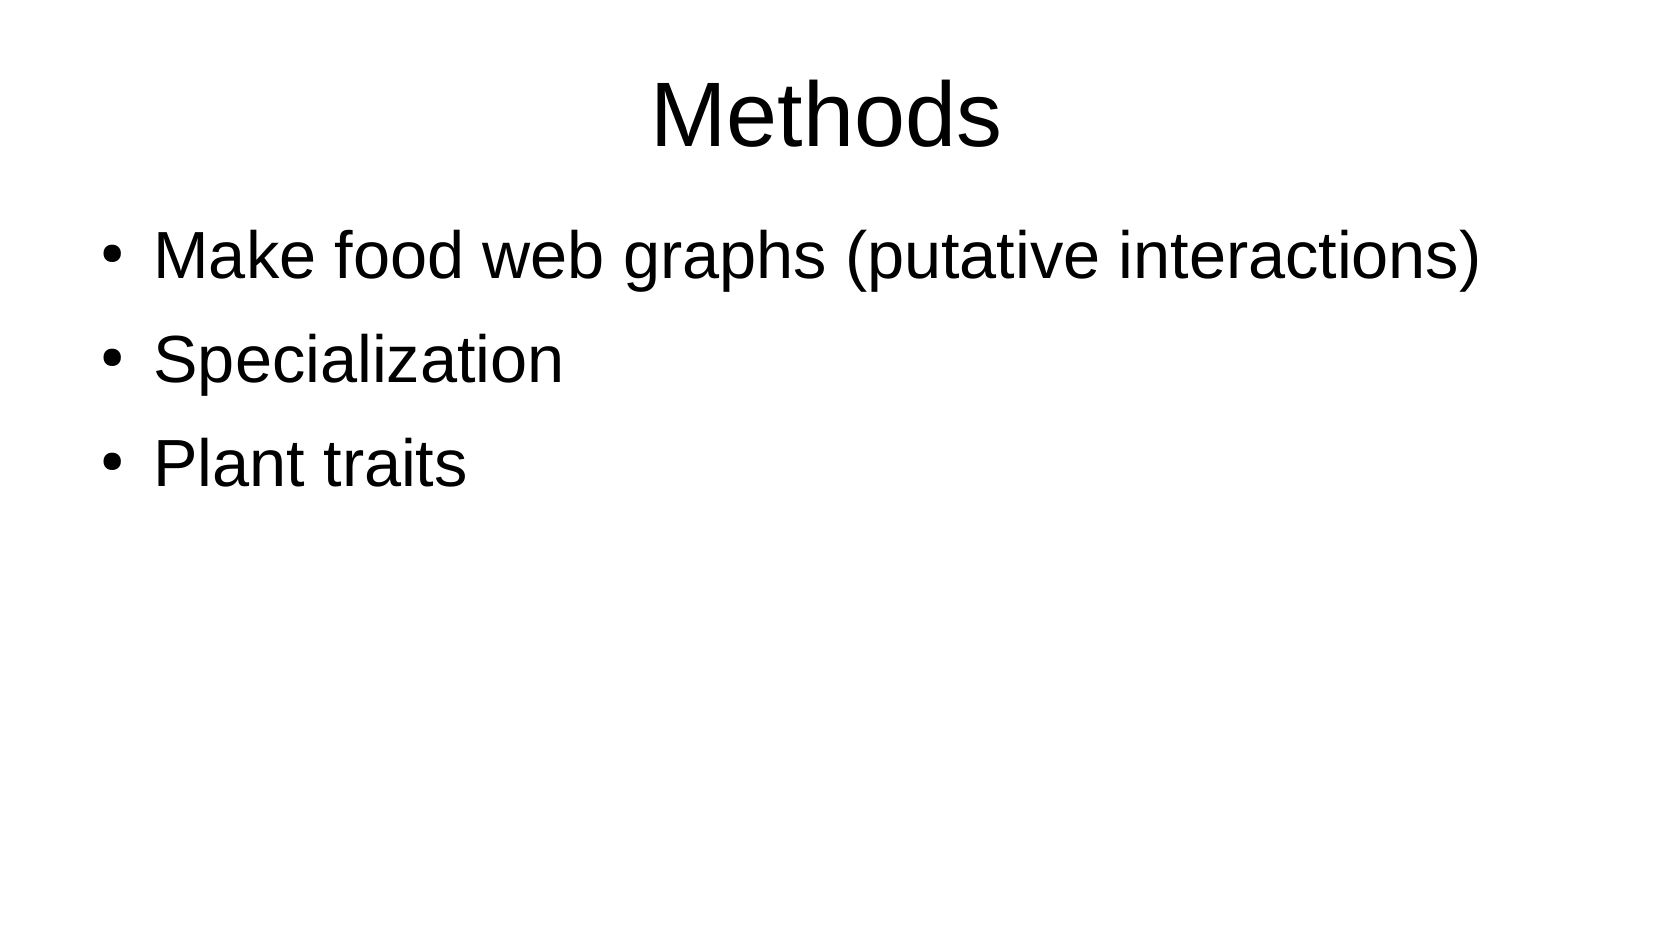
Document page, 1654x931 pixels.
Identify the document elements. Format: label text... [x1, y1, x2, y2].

list Make food web graphs (putative interactions) Specialization Plant traits [82, 217, 1571, 758]
title Methods [82, 37, 1571, 193]
